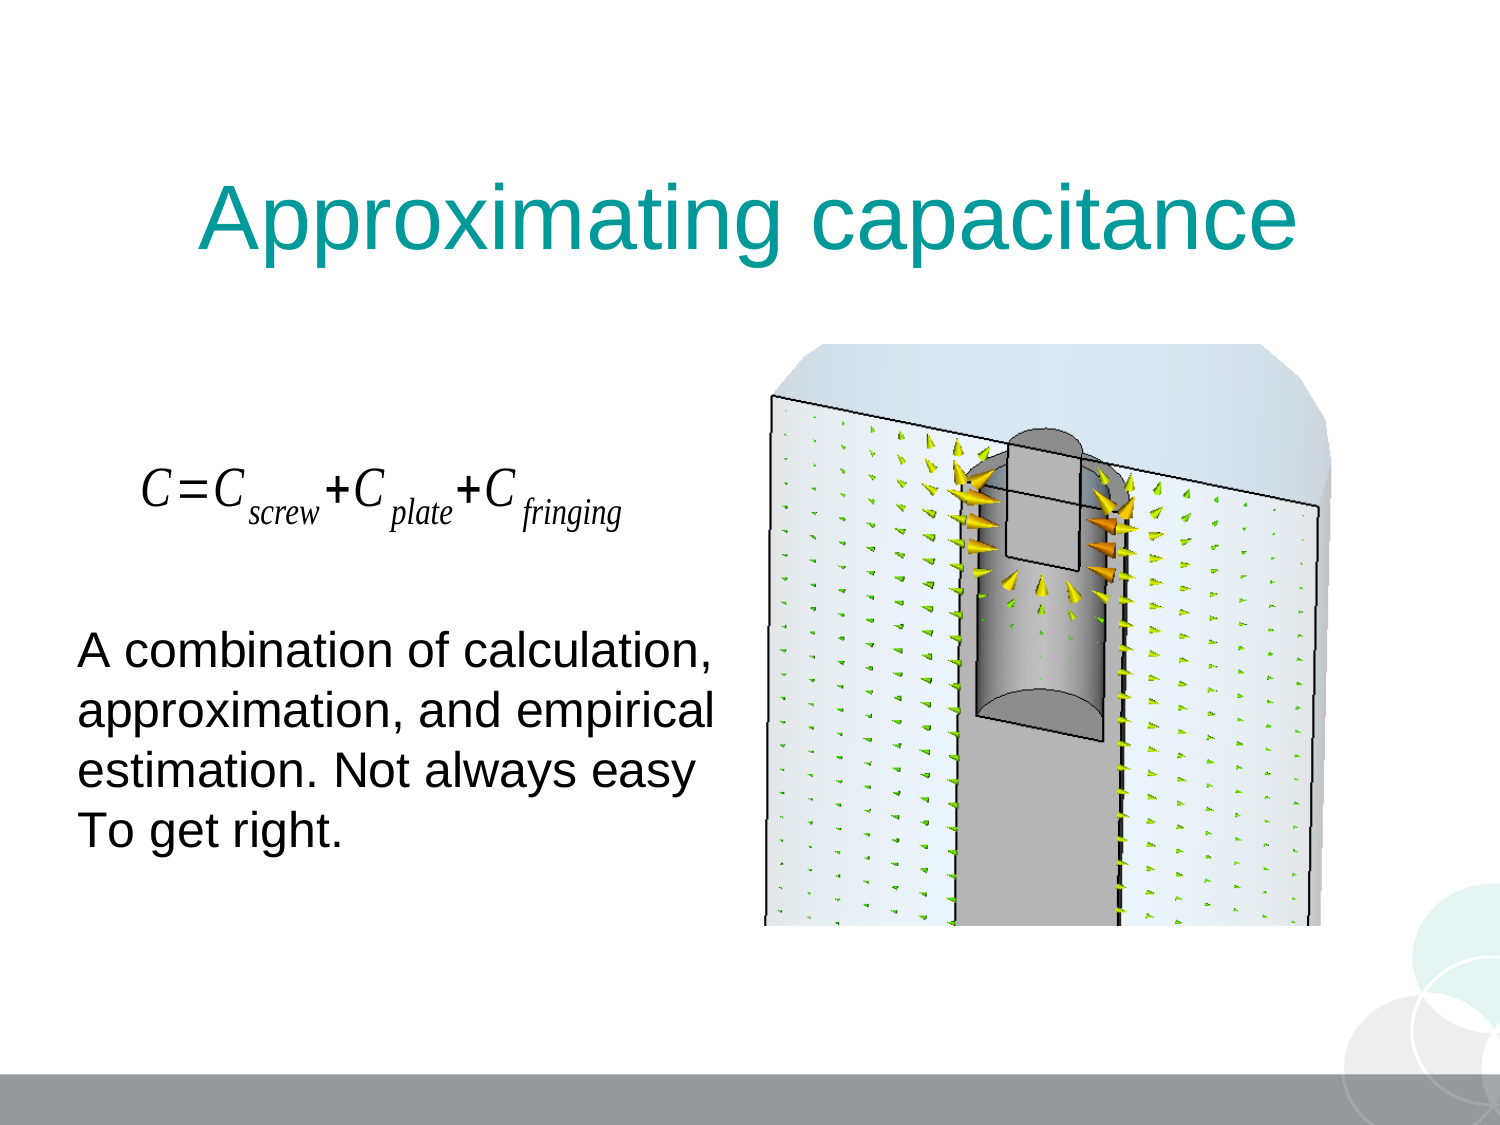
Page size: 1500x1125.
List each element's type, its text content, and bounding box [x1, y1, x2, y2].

picture [0, 344, 1500, 1125]
text_box A combination of calculation, approximation, and empirical estimation. Not always easy To get right. [62, 609, 732, 865]
title Approximating capacitance [62, 137, 1438, 288]
chart [128, 457, 638, 533]
